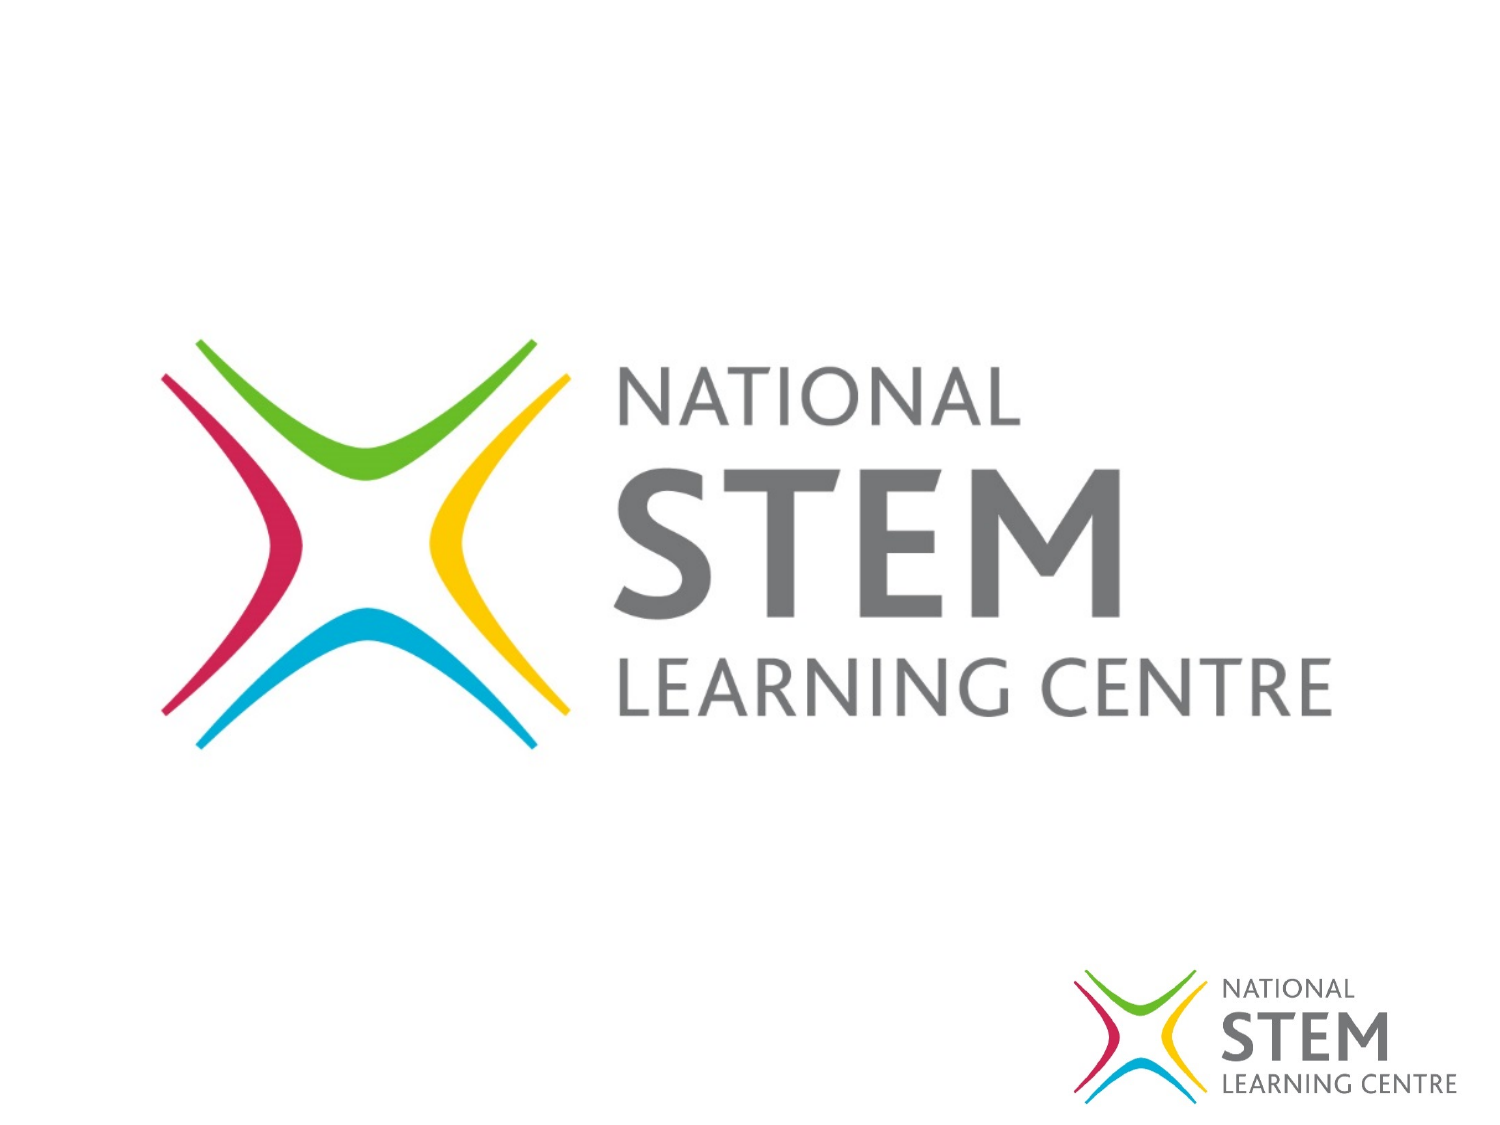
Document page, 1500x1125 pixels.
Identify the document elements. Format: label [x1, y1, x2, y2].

picture [112, 290, 1380, 799]
picture [1057, 953, 1472, 1120]
